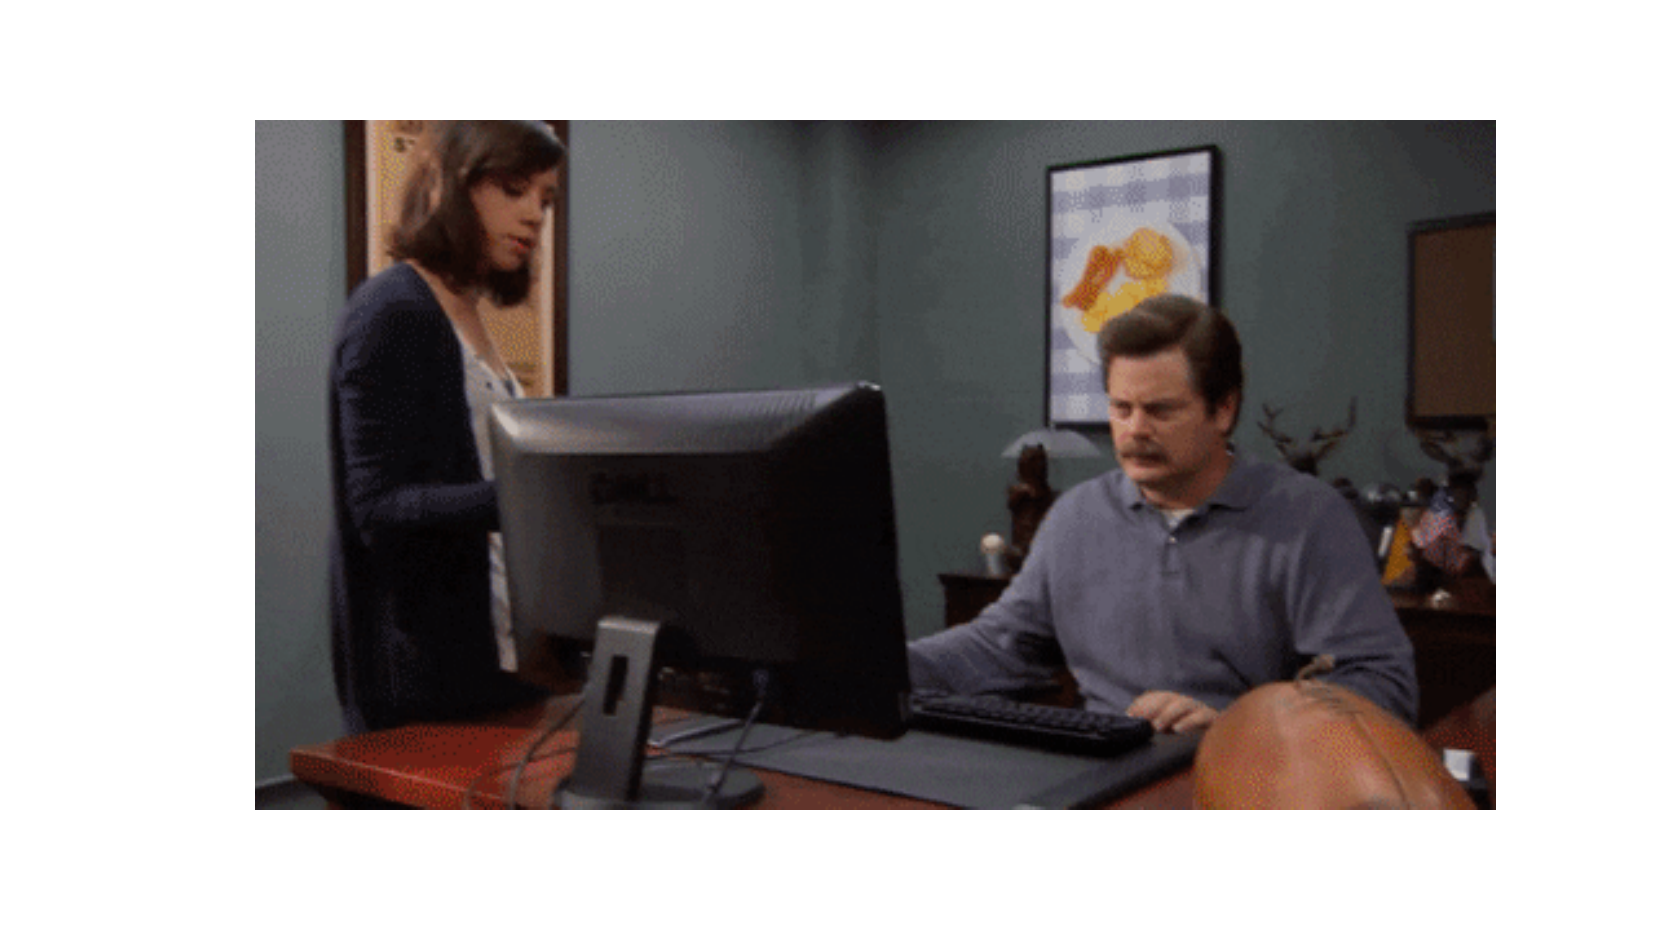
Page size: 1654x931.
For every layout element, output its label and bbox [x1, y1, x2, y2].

picture [255, 120, 1496, 811]
